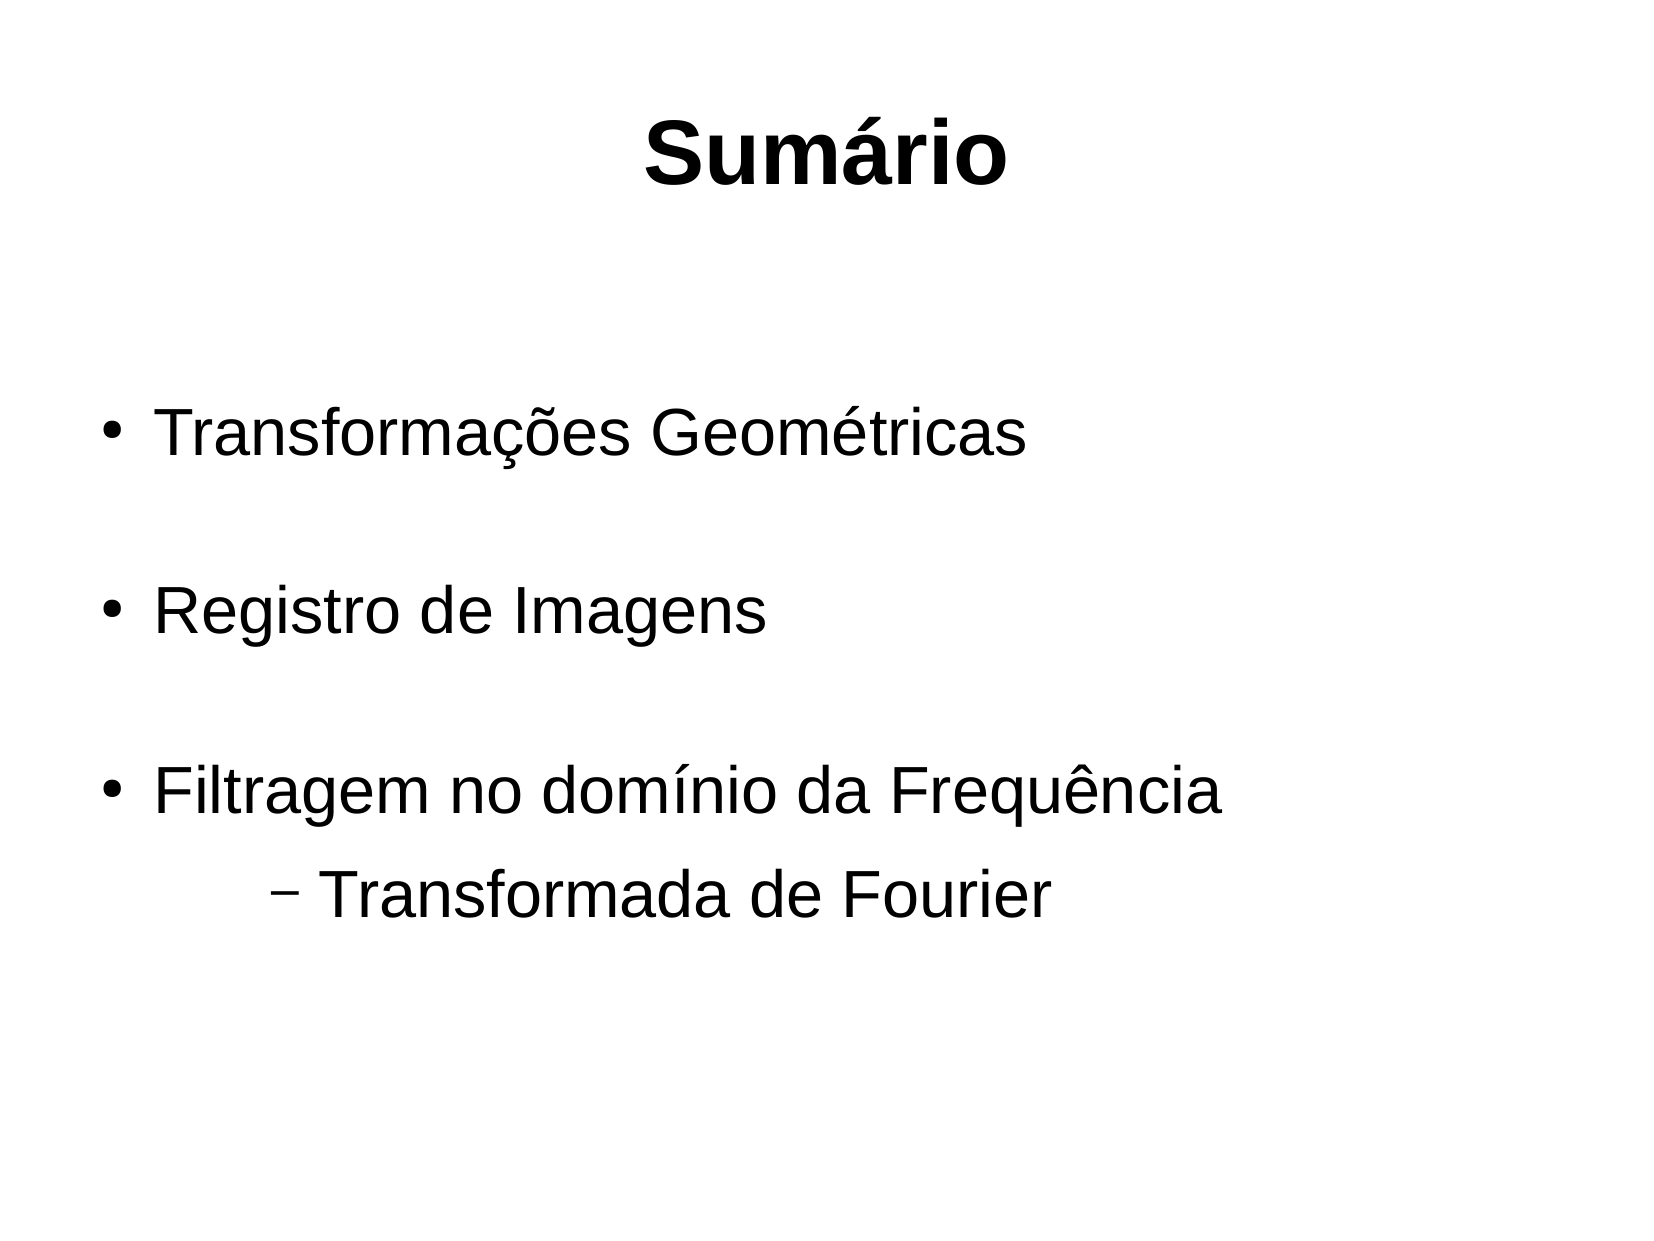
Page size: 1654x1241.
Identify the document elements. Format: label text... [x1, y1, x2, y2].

title Sumário [82, 49, 1571, 257]
list Transformações Geométricas Registro de Imagens Filtragem no domínio da Frequência Transformada de Fourier [82, 290, 1571, 932]
